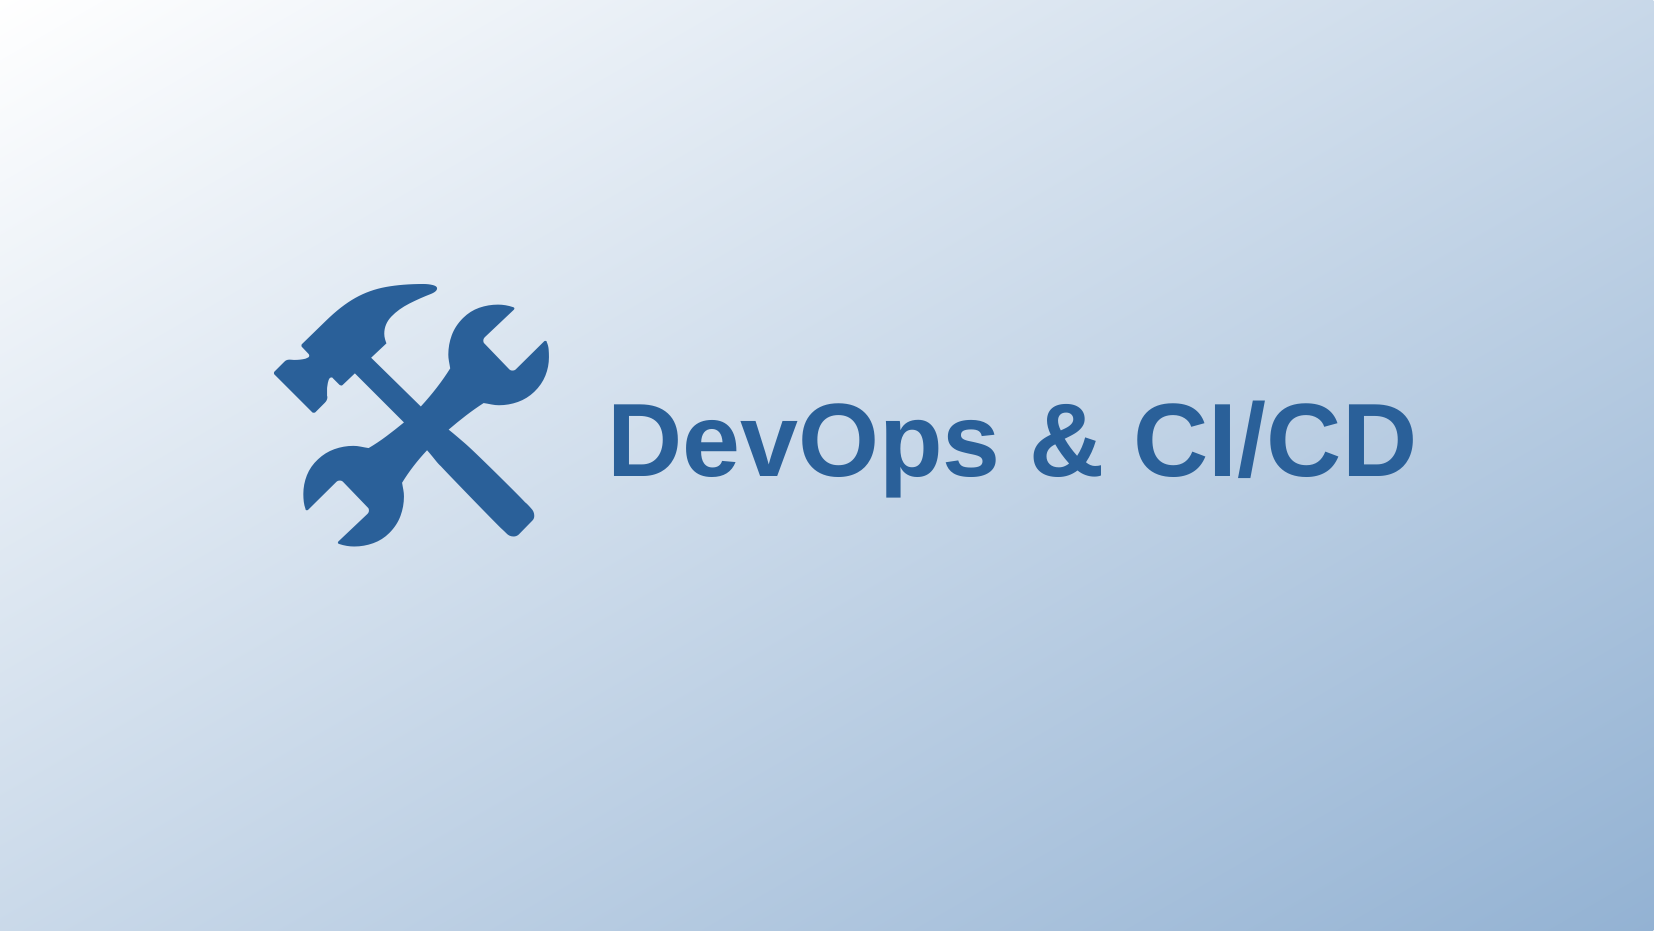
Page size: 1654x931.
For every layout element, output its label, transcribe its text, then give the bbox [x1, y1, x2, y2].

text_box 🛠️ [112, 238, 713, 652]
text_box DevOps & CI/CD [713, 375, 1501, 507]
